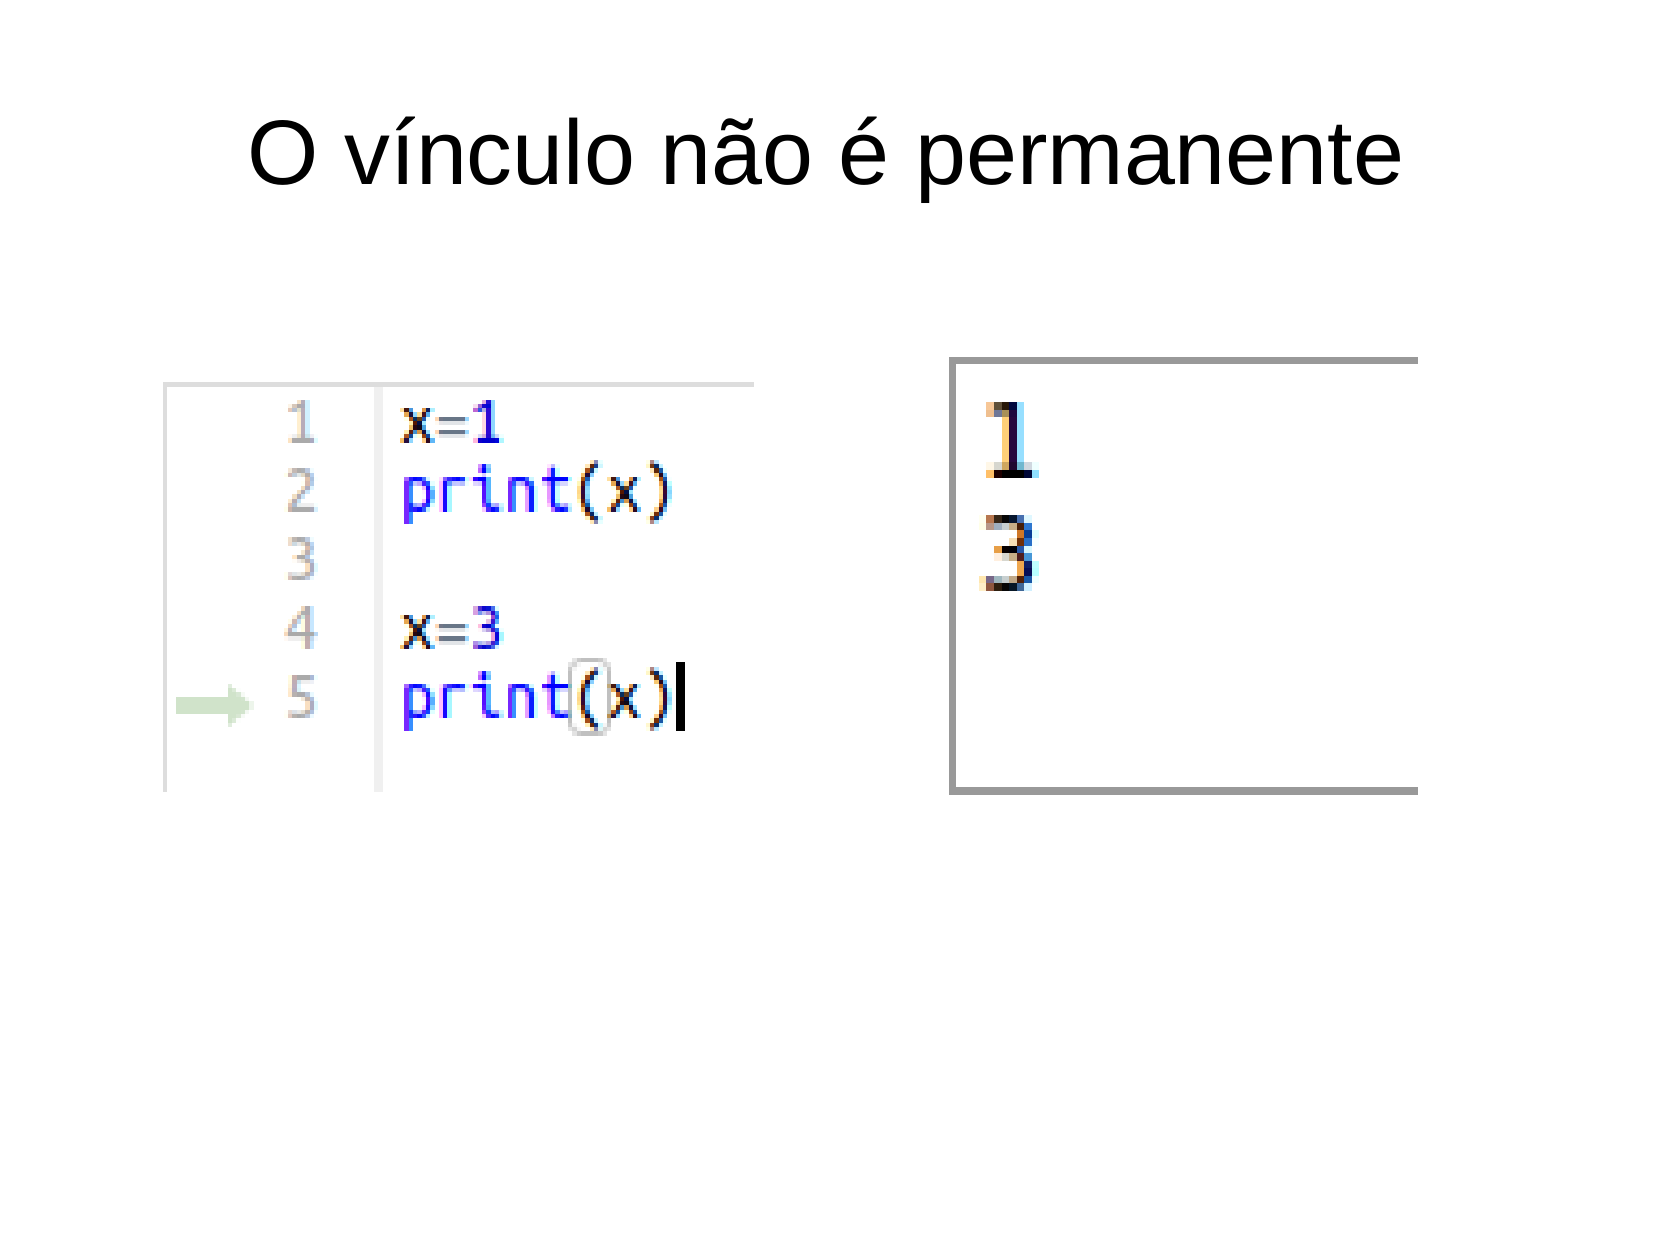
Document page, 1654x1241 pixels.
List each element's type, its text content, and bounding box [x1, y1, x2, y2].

title O vínculo não é permanente [82, 49, 1571, 257]
picture [934, 342, 1418, 818]
picture [129, 357, 754, 792]
